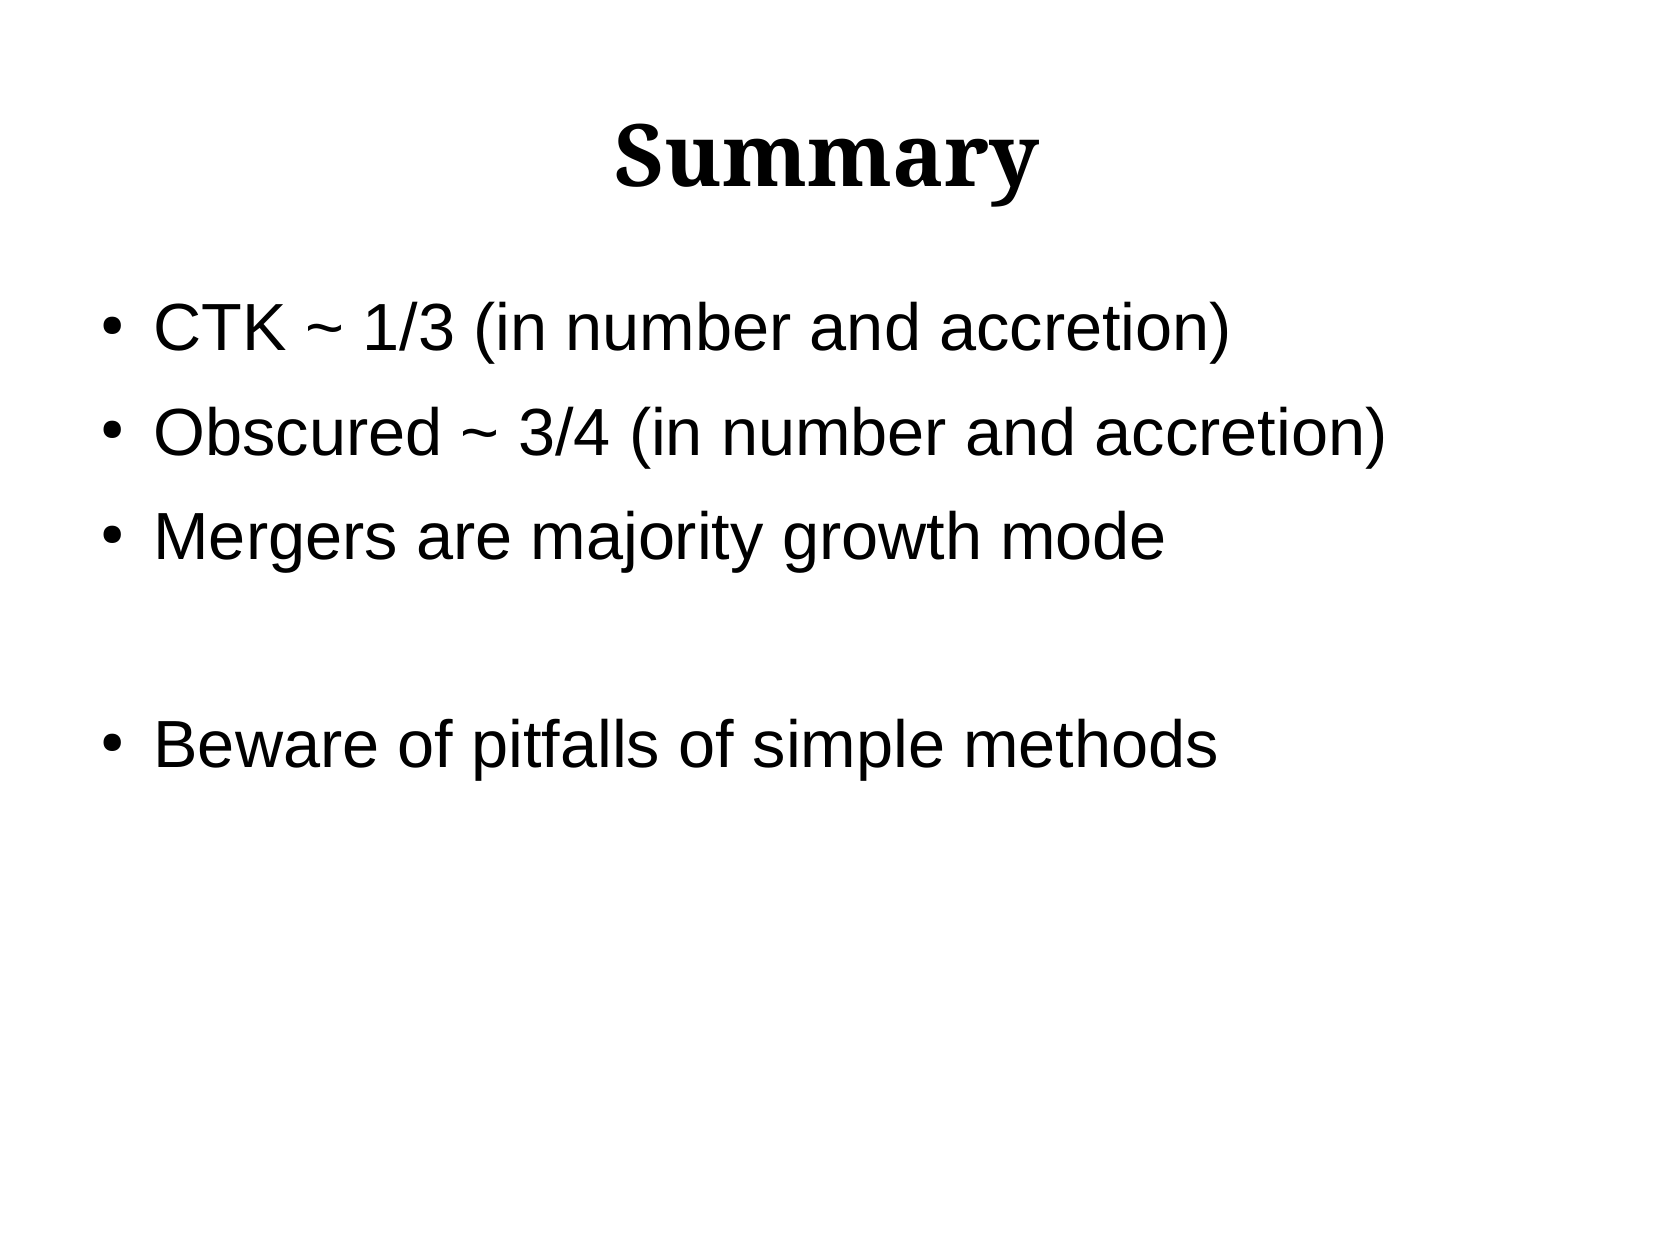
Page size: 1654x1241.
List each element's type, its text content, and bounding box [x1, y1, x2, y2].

list CTK ~ 1/3 (in number and accretion) Obscured ~ 3/4 (in number and accretion) Mergers are majority growth mode Beware of pitfalls of simple methods [82, 290, 1571, 1010]
title Summary [82, 49, 1571, 257]
